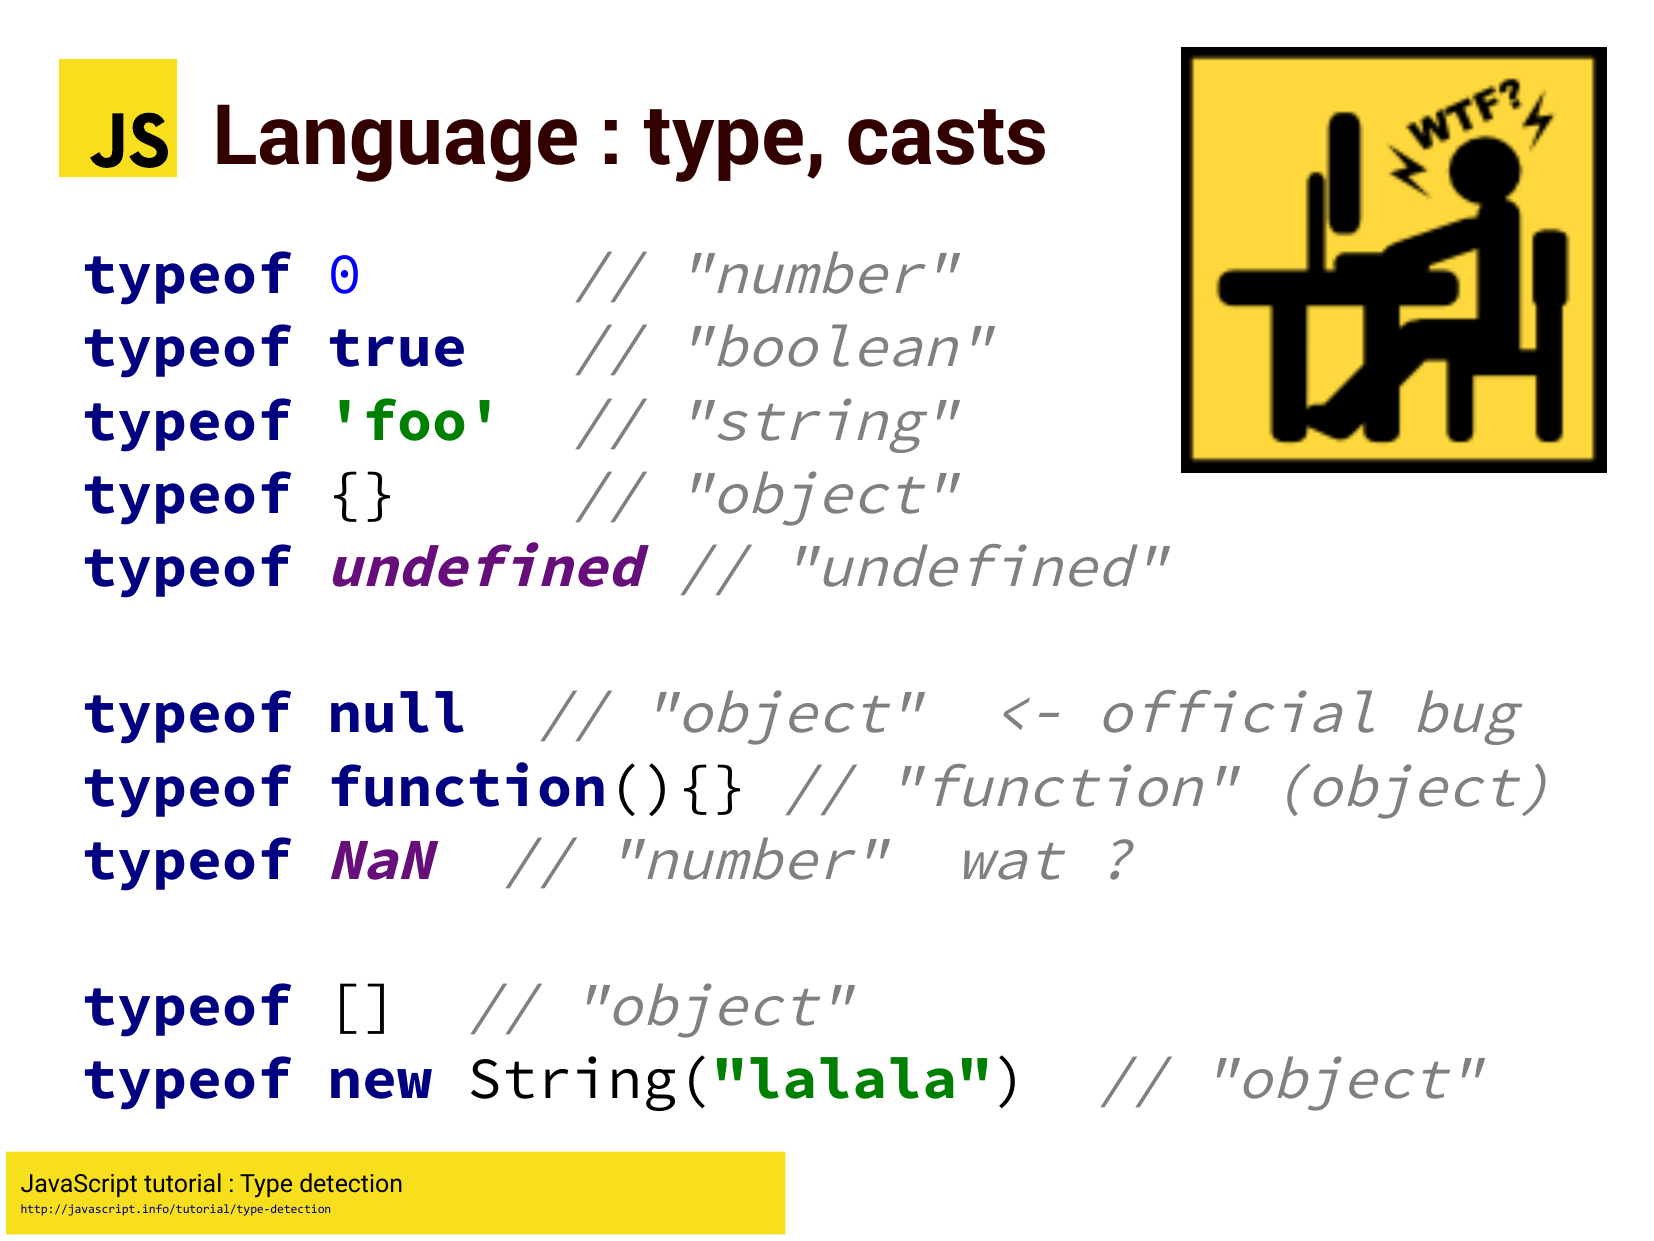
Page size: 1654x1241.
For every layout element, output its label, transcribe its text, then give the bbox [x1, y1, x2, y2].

picture [1181, 47, 1607, 473]
text_box JavaScript tutorial : Type detection http://javascript.info/tutorial/type-detection [5, 1151, 786, 1235]
title Language : type, casts [194, 72, 1181, 201]
list typeof 0 // "number" typeof true // "boolean" typeof 'foo' // "string" typeof {} // "object" typeof undefined // "undefined" typeof null // "object" <- official bug typeof function(){} // "function" (object) typeof NaN // "number" wat ? typeof [] // "object" typeof new String("lalala") // "object" [82, 236, 1571, 1119]
